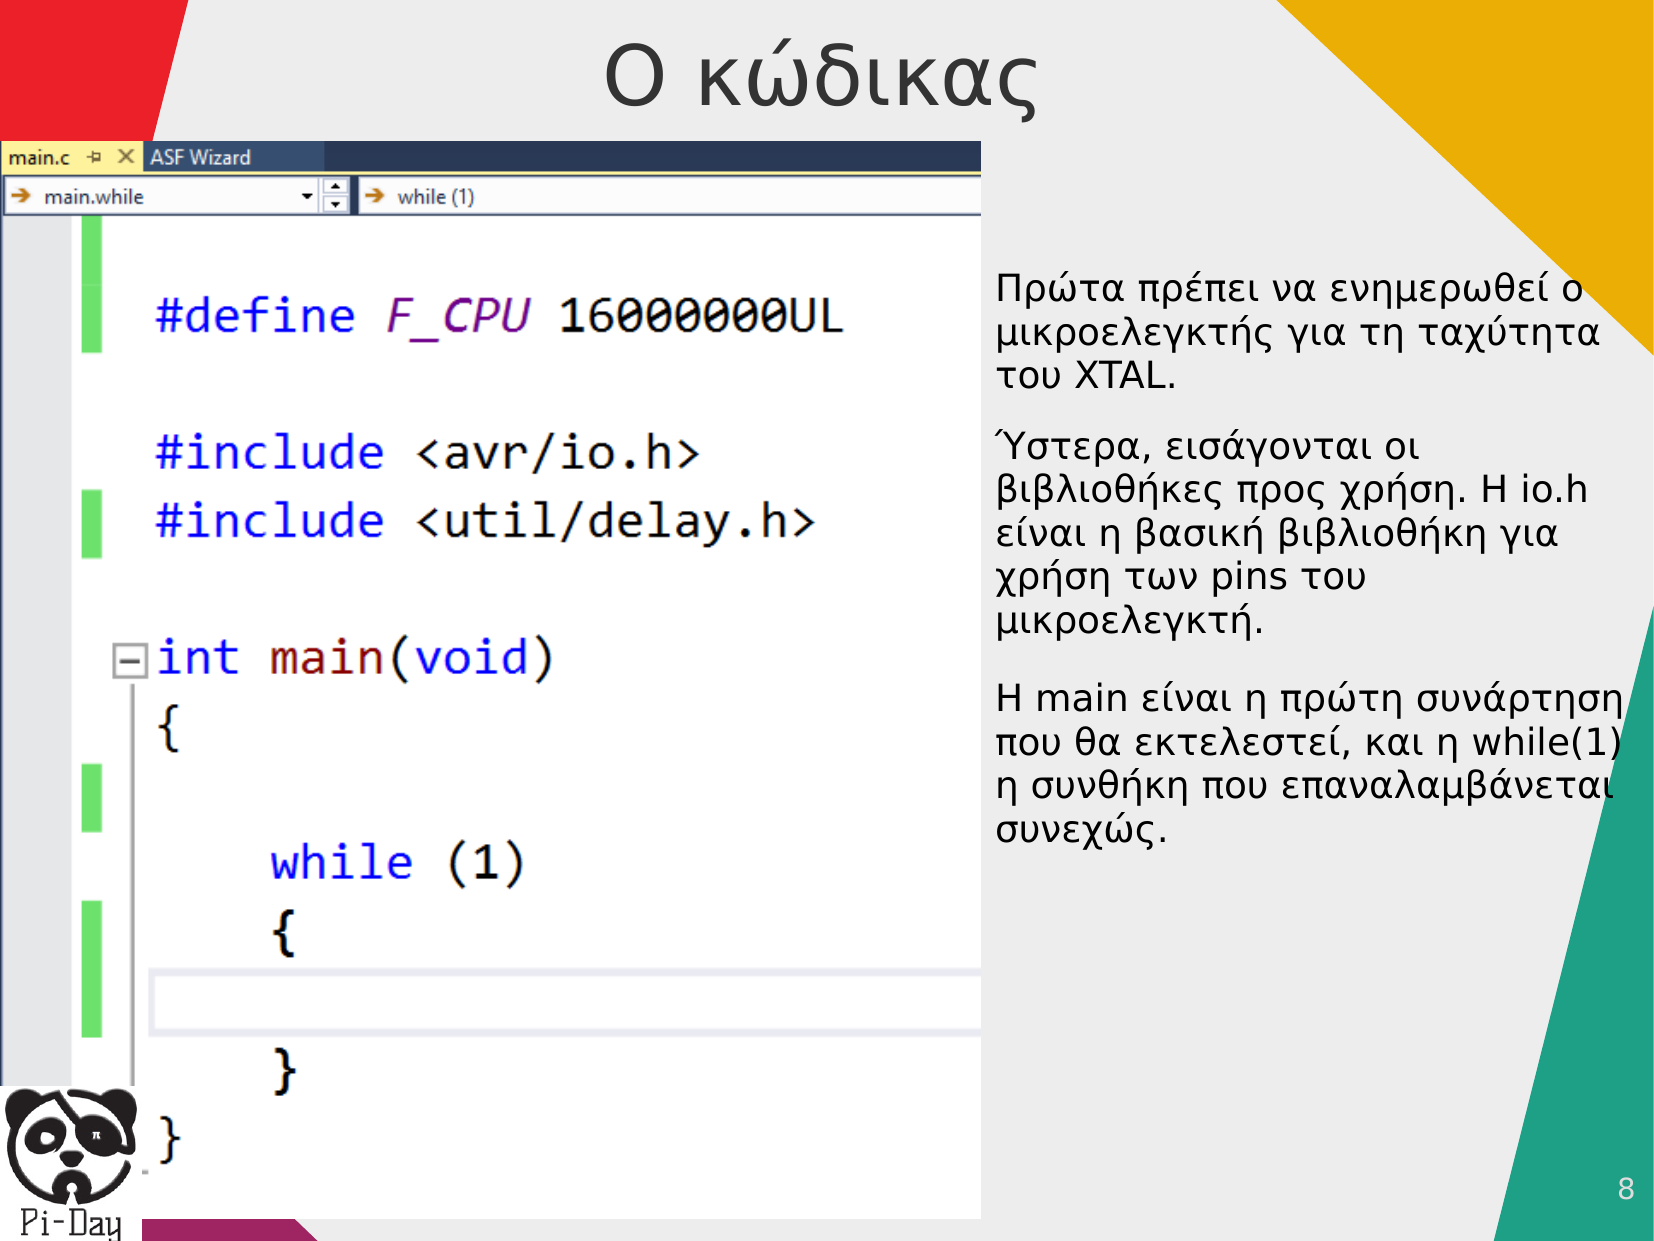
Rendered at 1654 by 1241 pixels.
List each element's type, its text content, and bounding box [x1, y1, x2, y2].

text_box Η main είναι η πρώτη συνάρτηση που θα εκτελεστεί, και η while(1) η συνθήκη που επαναλαμβάνεται συνεχώς. [980, 669, 1642, 859]
text_box Πρώτα πρέπει να ενημερωθεί ο μικροελεγκτής για τη ταχύτητα του XTAL. [980, 259, 1654, 406]
picture [0, 141, 981, 1241]
text_box Ύστερα, εισάγονται οι βιβλιοθήκες προς χρήση. Η io.h είναι η βασική βιβλιοθήκη για χρήση των pins του μικροελεγκτή. [980, 417, 1654, 650]
title Ο κώδικας [111, 23, 1536, 130]
